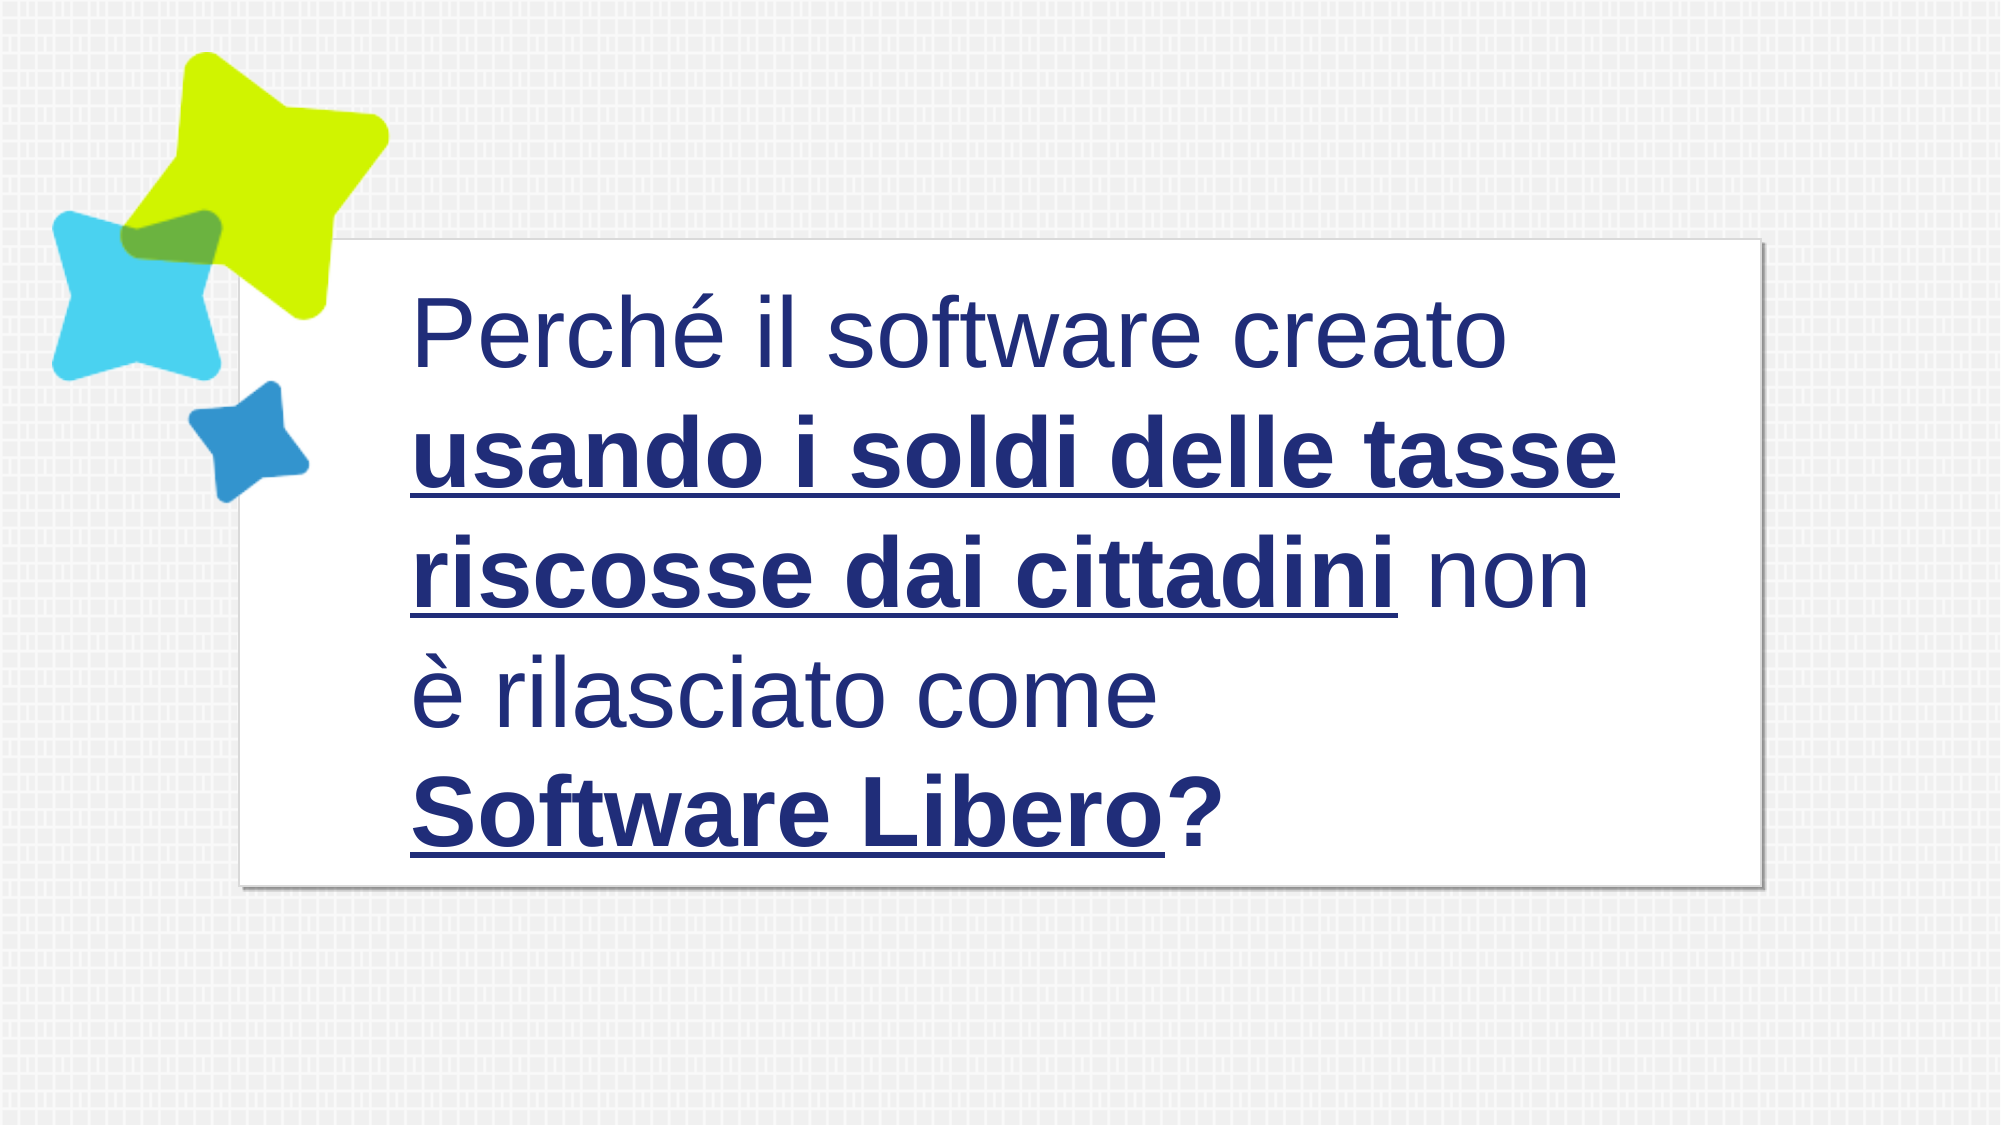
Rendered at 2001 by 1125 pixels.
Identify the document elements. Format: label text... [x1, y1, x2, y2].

text_box Perché il software creato usando i soldi delle tasse riscosse dai cittadini non è rilasciato come Software Libero? [395, 259, 1679, 402]
picture [0, 0, 2001, 1125]
